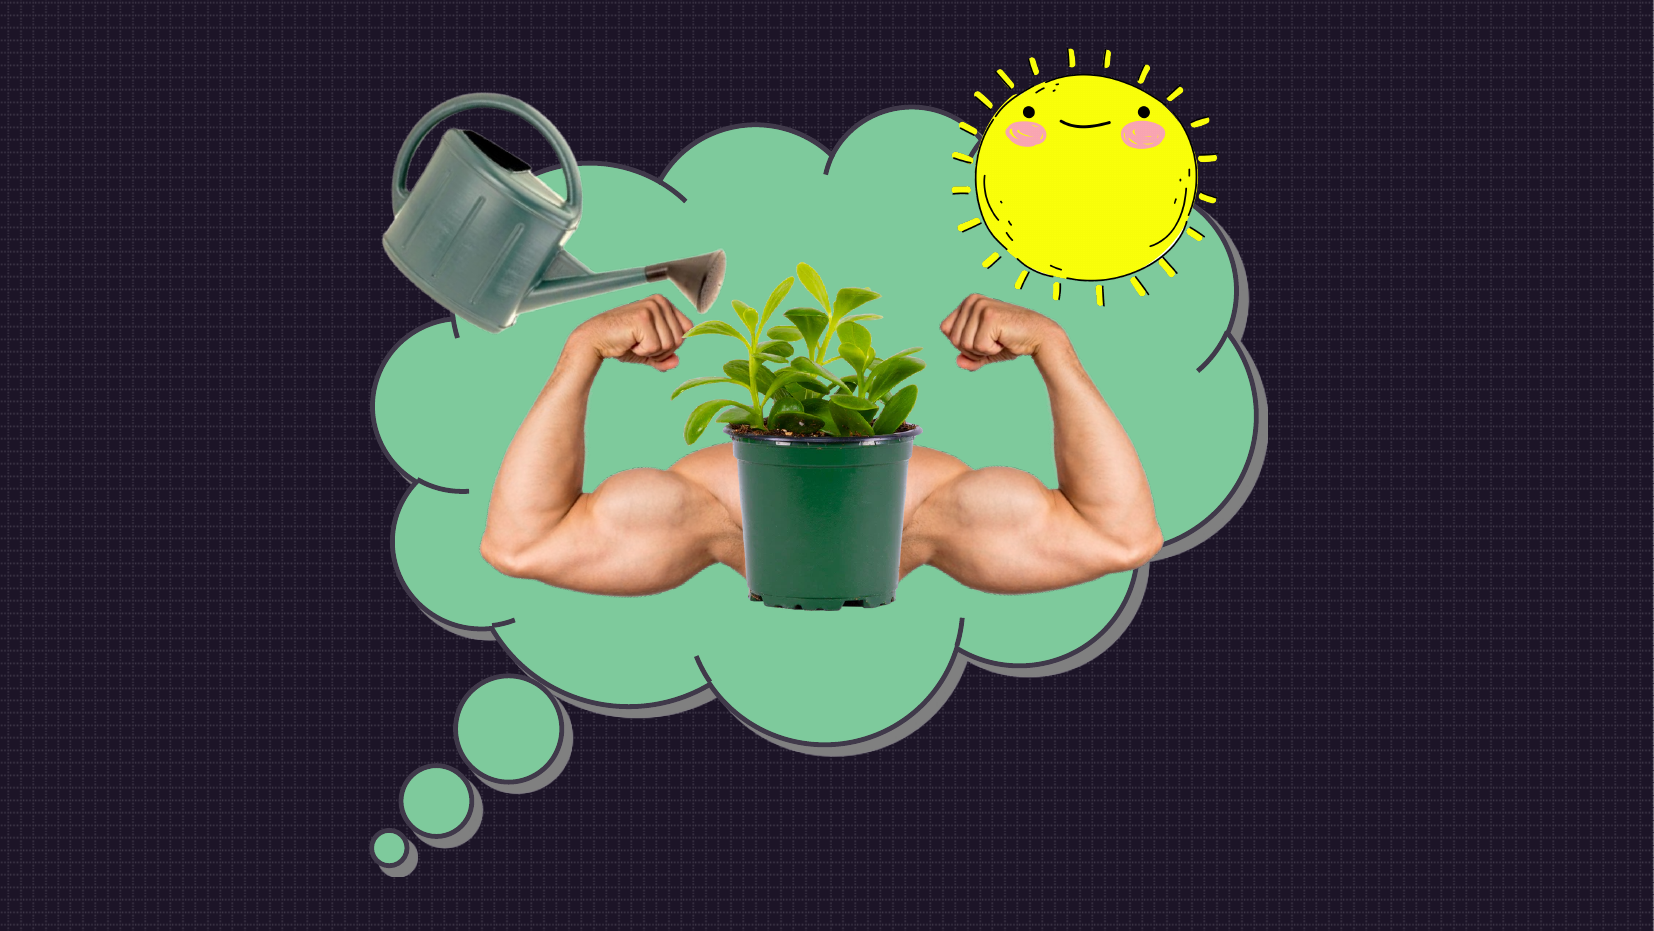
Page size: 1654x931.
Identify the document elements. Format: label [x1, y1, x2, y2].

text_box [381, 444, 482, 629]
text_box [371, 830, 408, 866]
text_box [1187, 450, 1252, 534]
picture [0, 0, 1654, 931]
text_box [514, 607, 1094, 745]
text_box [455, 675, 562, 783]
text_box [400, 765, 472, 837]
